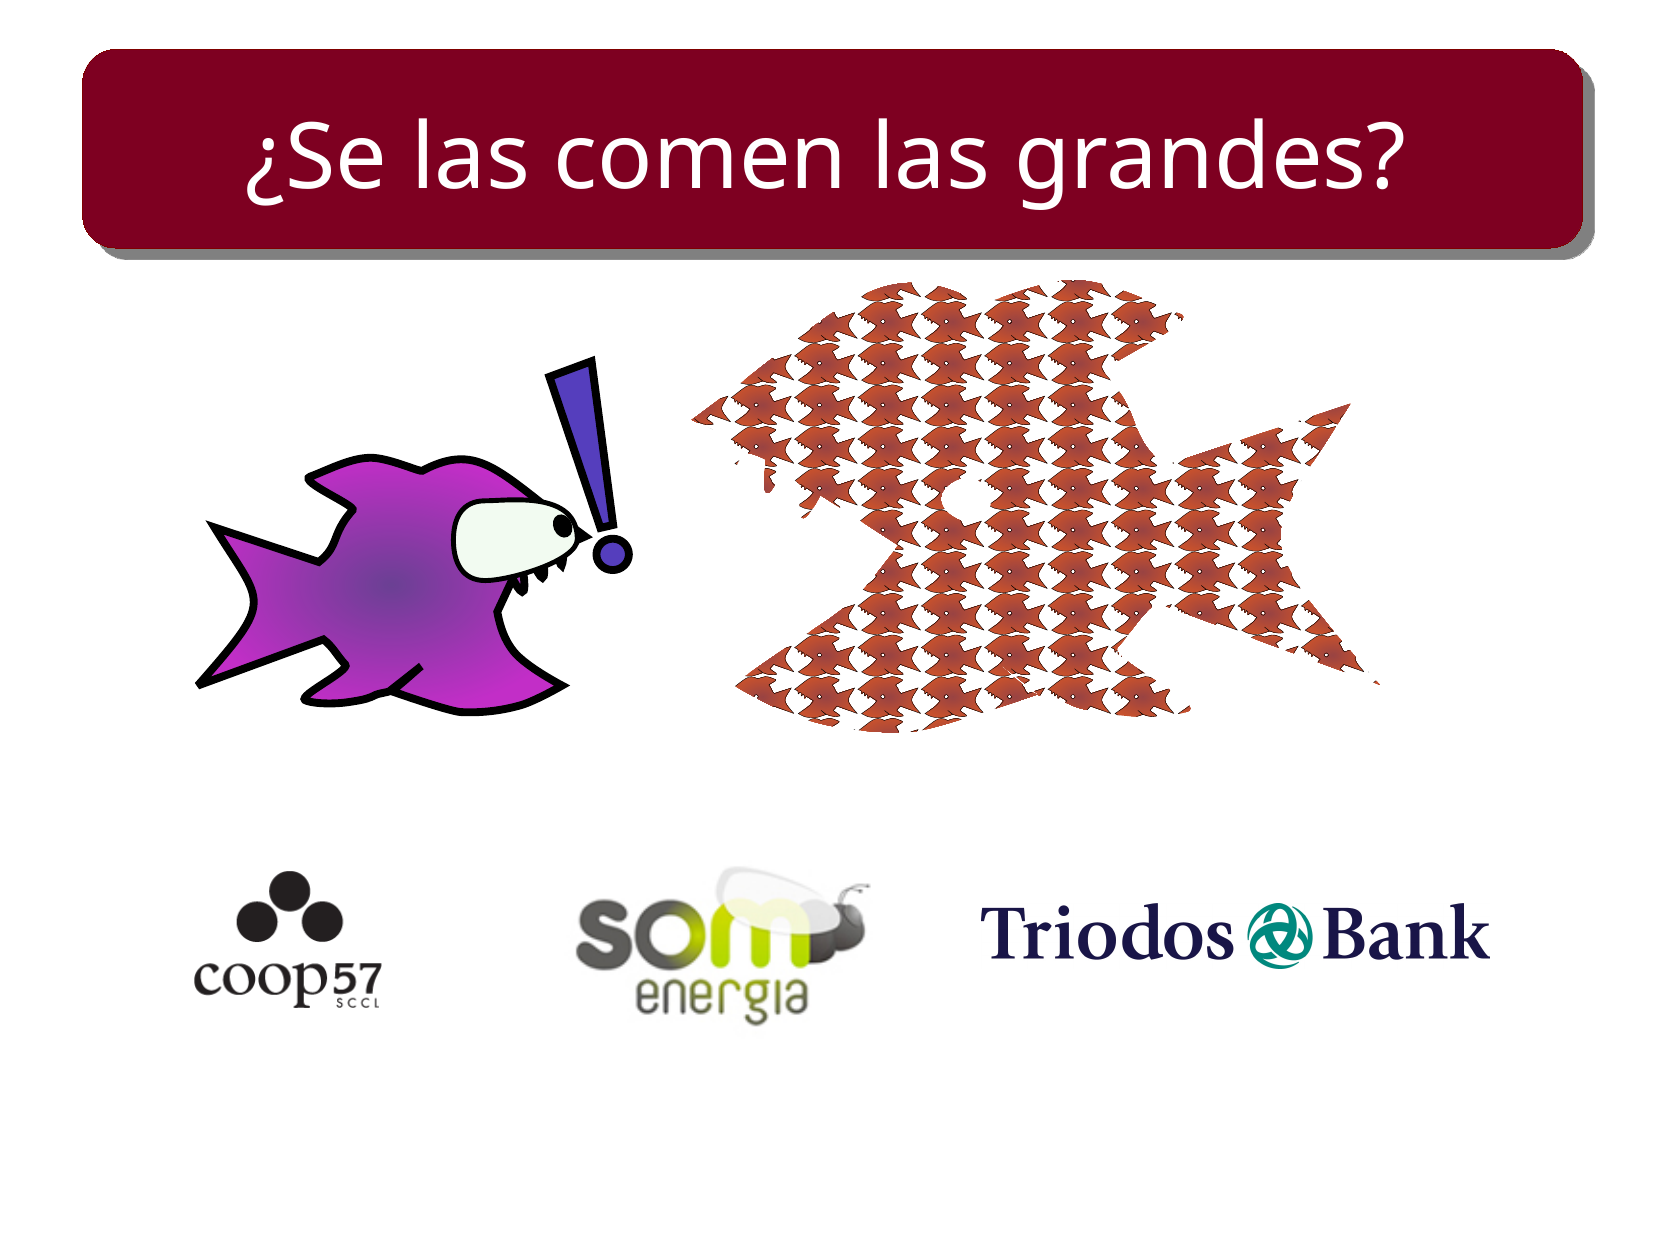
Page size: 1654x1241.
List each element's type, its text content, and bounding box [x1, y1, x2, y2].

picture [187, 864, 390, 1016]
picture [519, 838, 971, 1063]
title ¿Se las comen las grandes? [82, 49, 1571, 257]
picture [981, 903, 1490, 969]
picture [193, 280, 1380, 733]
